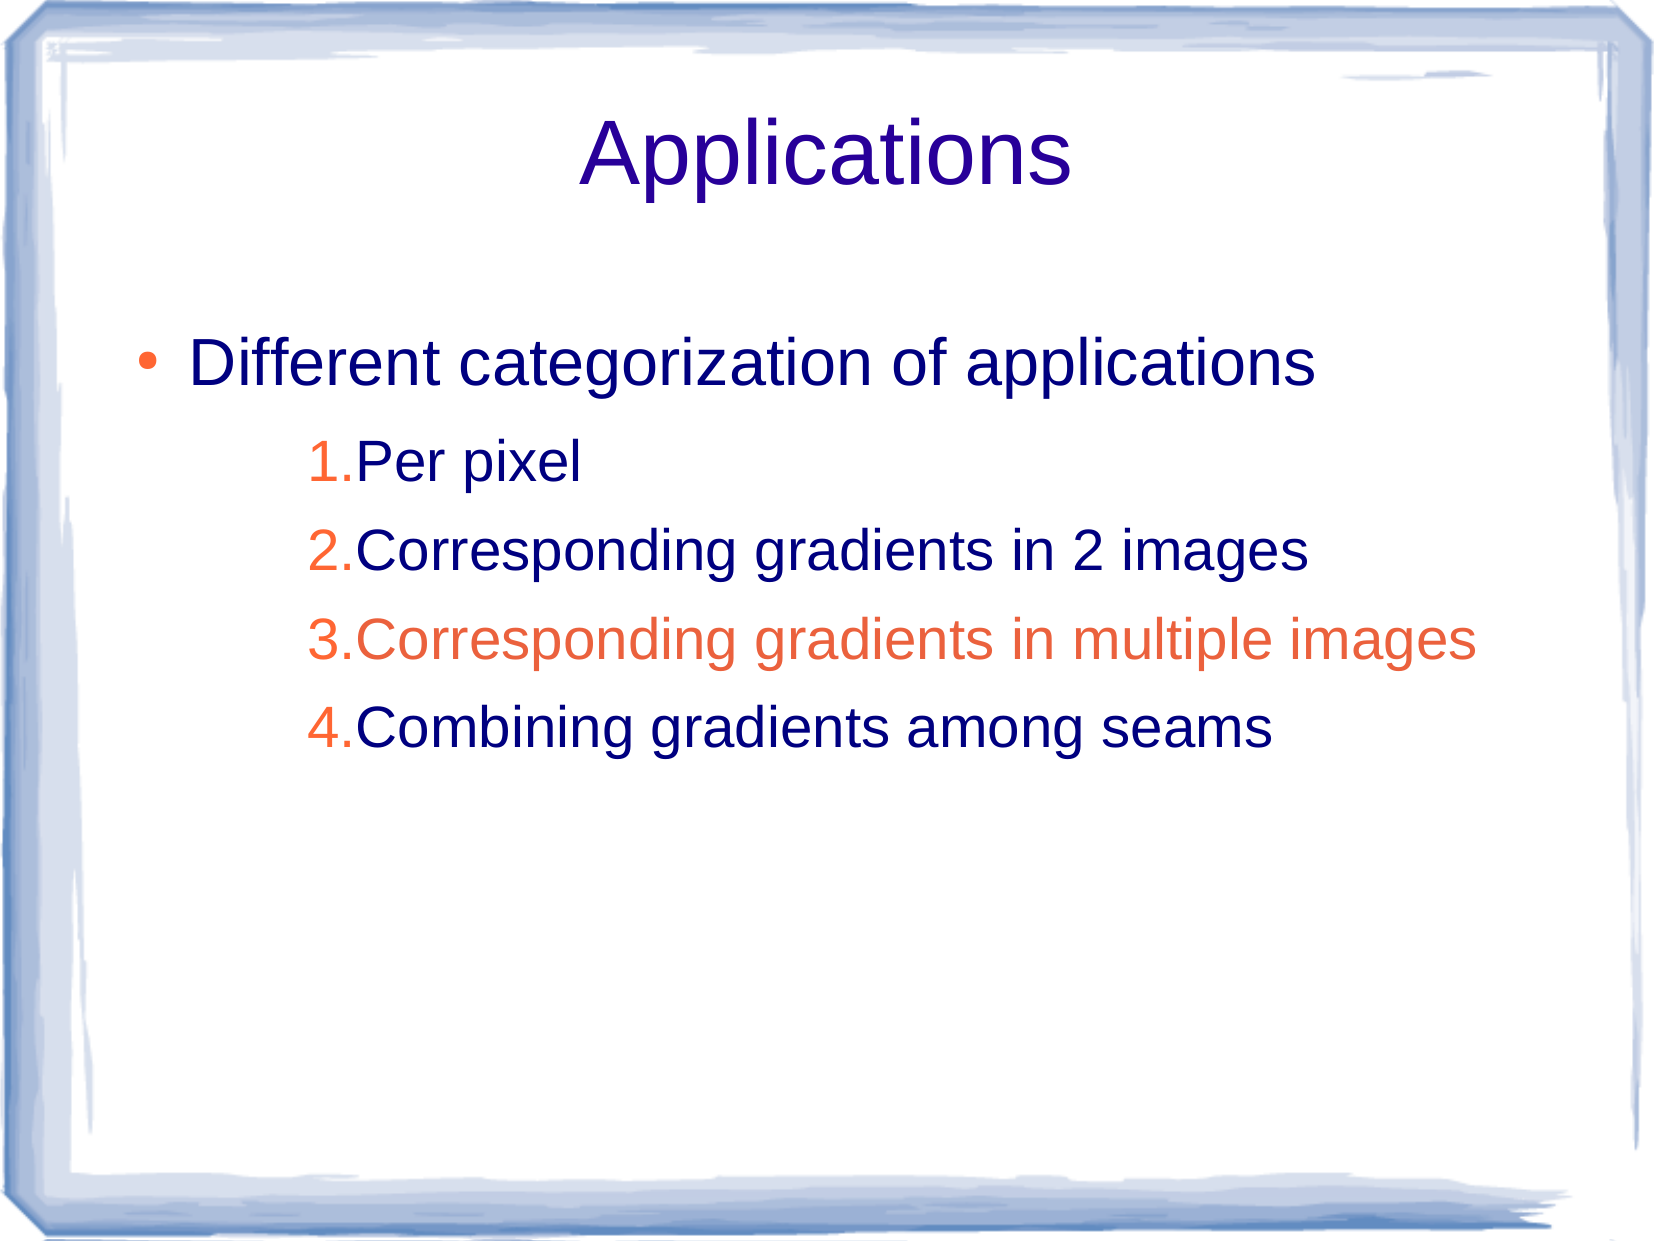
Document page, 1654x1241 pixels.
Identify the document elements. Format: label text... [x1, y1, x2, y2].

title Applications [82, 56, 1571, 250]
list Different categorization of applications Per pixel Corresponding gradients in 2 images Corresponding gradients in multiple images Combining gradients among seams [118, 324, 1571, 1004]
picture [0, 0, 1654, 1241]
